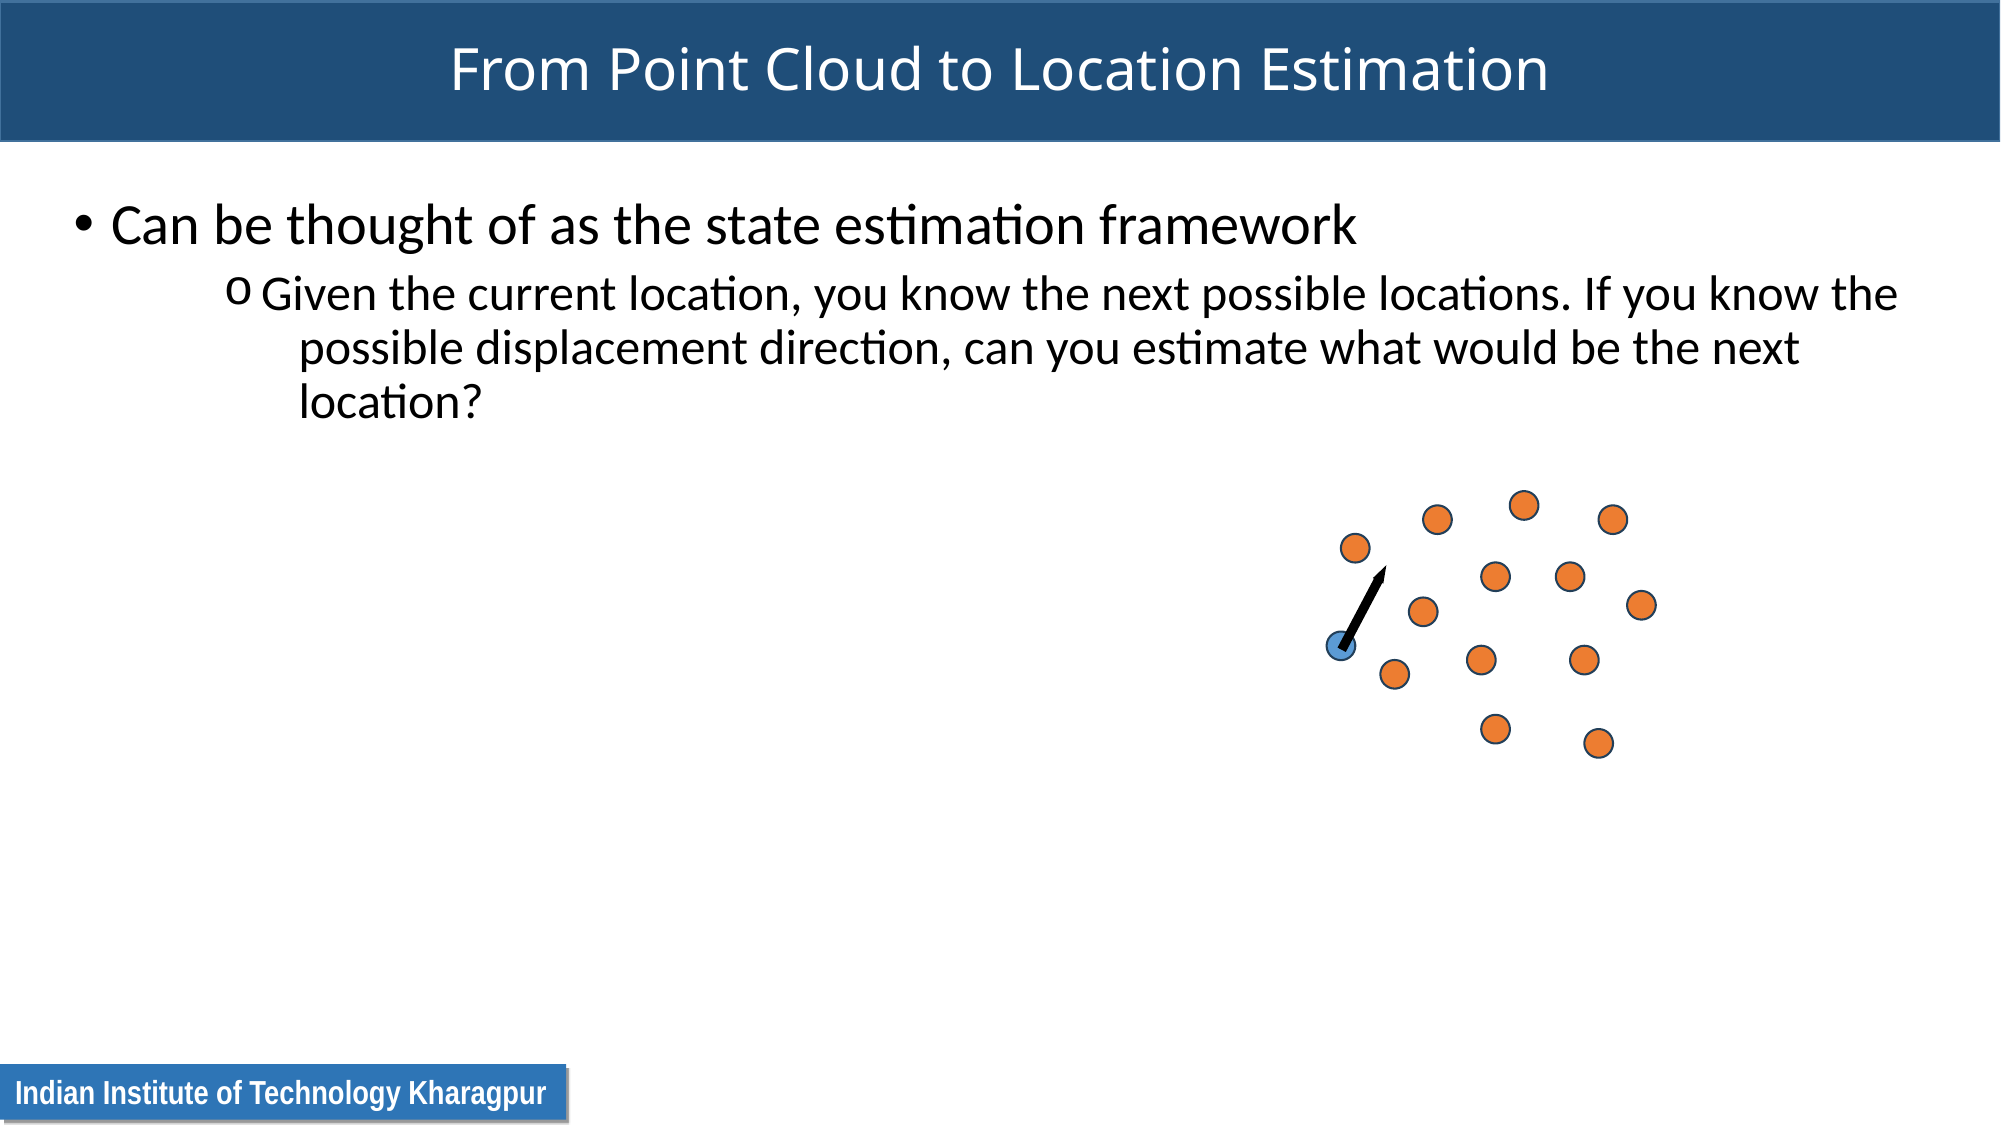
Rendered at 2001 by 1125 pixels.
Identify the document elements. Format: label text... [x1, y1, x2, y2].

list Can be thought of as the state estimation framework Given the current location, you know the next possible locations. If you know the possible displacement direction, can you estimate what would be the next location? [58, 186, 1954, 1065]
text_box [1340, 533, 1370, 563]
text_box [1326, 631, 1356, 661]
text_box [1467, 645, 1496, 675]
text_box [1481, 714, 1510, 744]
title From Point Cloud to Location Estimation [0, 1, 2000, 141]
text_box [1380, 660, 1409, 689]
text_box [1509, 491, 1539, 520]
text_box [1555, 562, 1585, 592]
text_box [1423, 505, 1452, 534]
text_box [1408, 597, 1438, 627]
text_box [1570, 645, 1599, 675]
text_box [1481, 562, 1510, 592]
text_box [1627, 590, 1656, 620]
text_box [1598, 505, 1628, 534]
text_box [1584, 729, 1613, 758]
